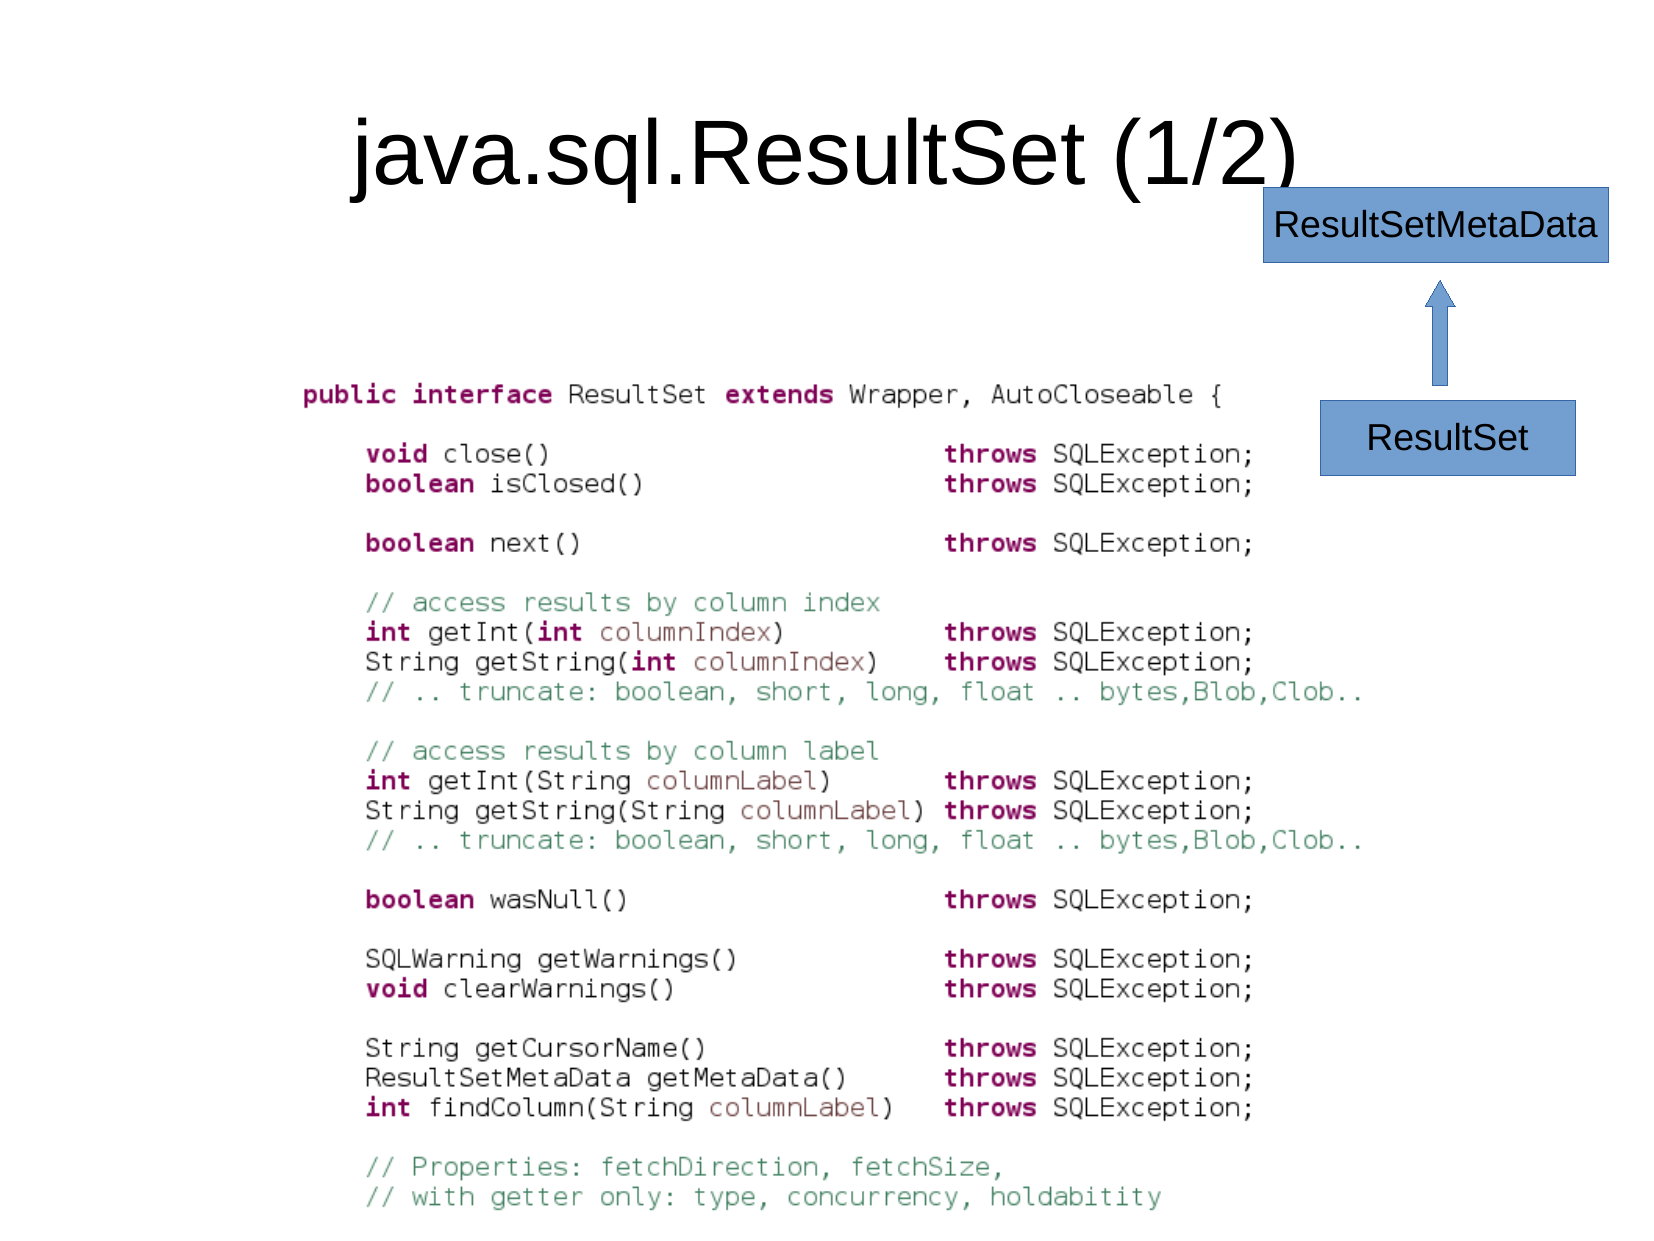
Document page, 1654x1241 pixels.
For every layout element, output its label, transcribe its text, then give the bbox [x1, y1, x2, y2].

title java.sql.ResultSet (1/2) [82, 49, 1571, 257]
text_box ResultSet [1320, 400, 1576, 476]
text_box [1425, 280, 1456, 386]
text_box ResultSetMetaData [1263, 187, 1609, 263]
picture [300, 380, 1361, 1216]
